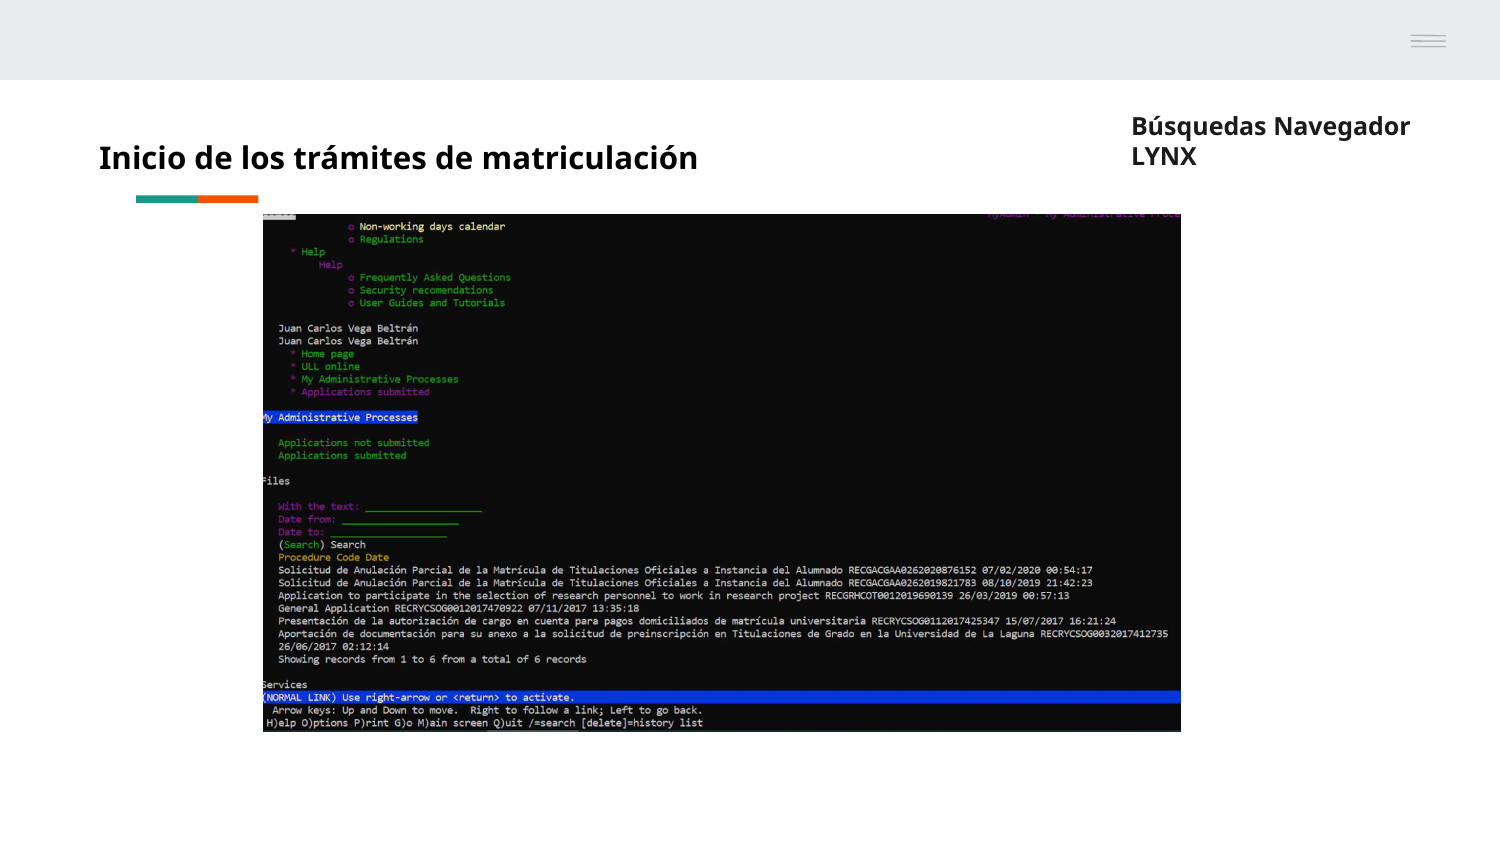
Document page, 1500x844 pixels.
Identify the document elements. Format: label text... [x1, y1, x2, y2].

title Búsquedas Navegador LYNX [1116, 95, 1489, 156]
picture [263, 214, 1181, 732]
list Inicio de los trámites de matriculación [84, 117, 750, 186]
